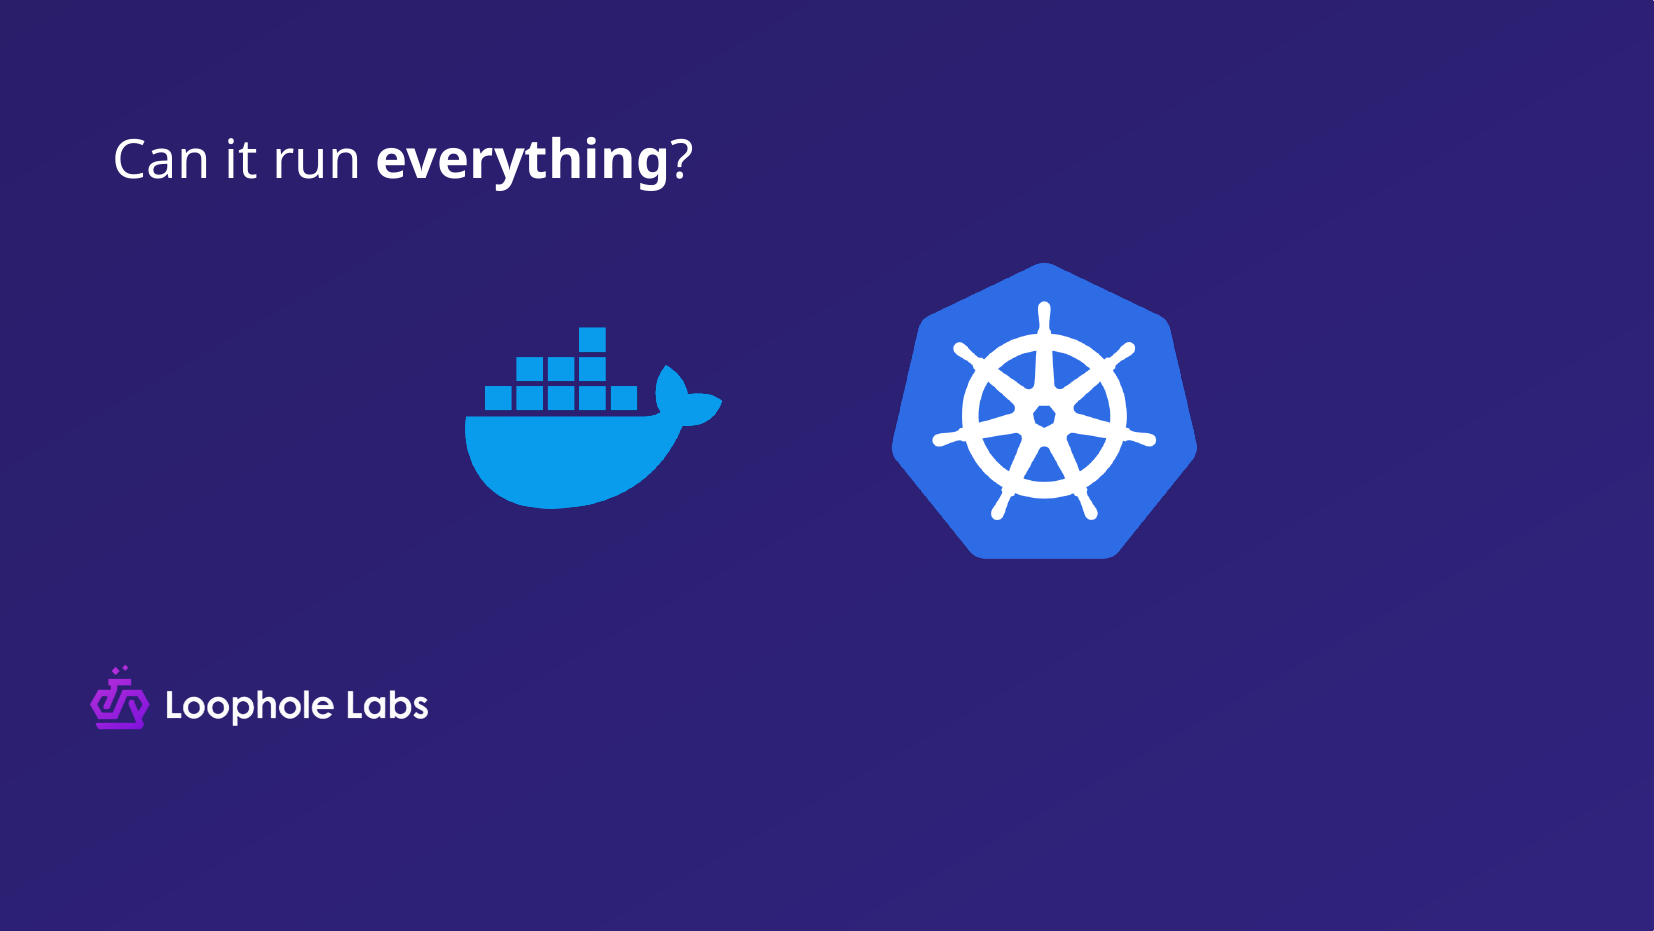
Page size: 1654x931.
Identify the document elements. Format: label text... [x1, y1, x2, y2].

picture [887, 258, 1201, 563]
picture [450, 274, 737, 562]
text_box Can it run everything? [84, 85, 723, 231]
picture [70, 643, 439, 755]
